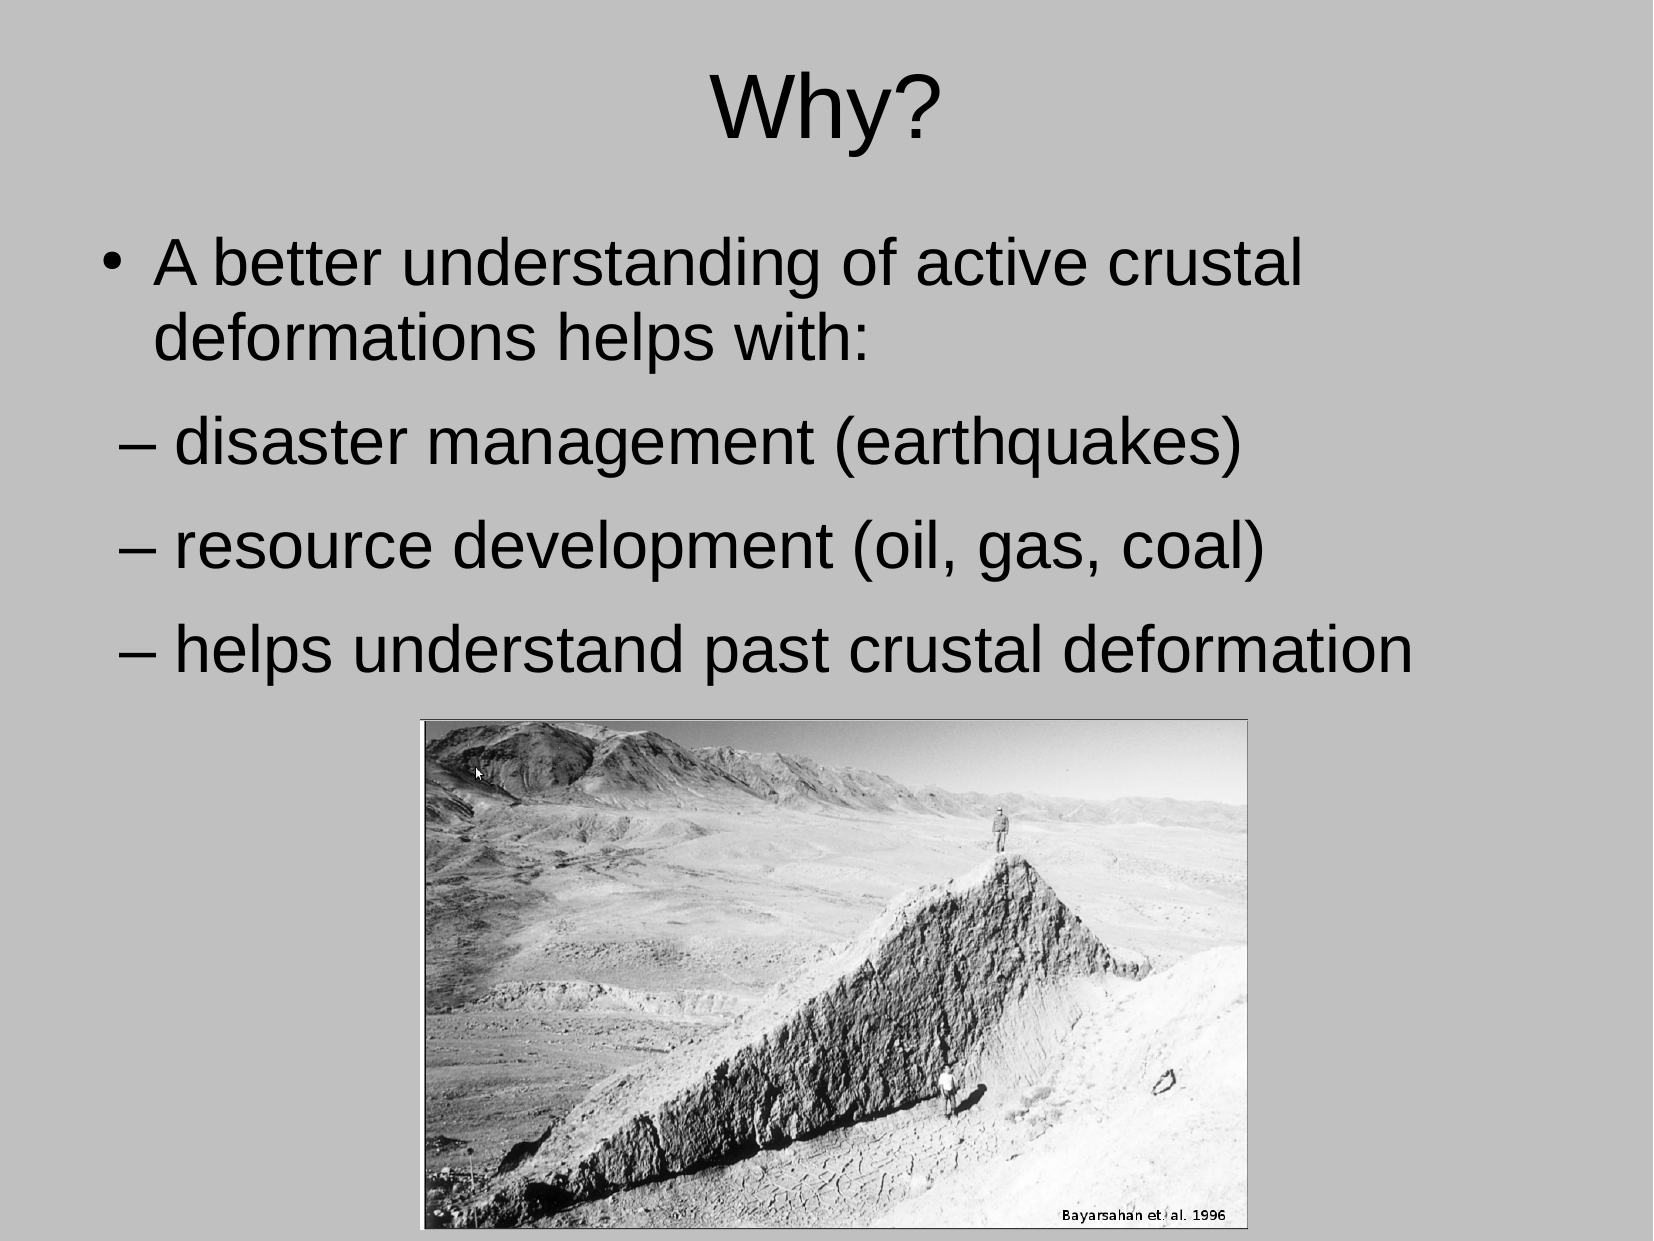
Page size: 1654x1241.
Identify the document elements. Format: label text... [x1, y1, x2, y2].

title Why? [82, 49, 1571, 166]
picture [420, 719, 1248, 1231]
list A better understanding of active crustal deformations helps with: – disaster management (earthquakes) – resource development (oil, gas, coal) – helps understand past crustal deformation [82, 225, 1538, 945]
